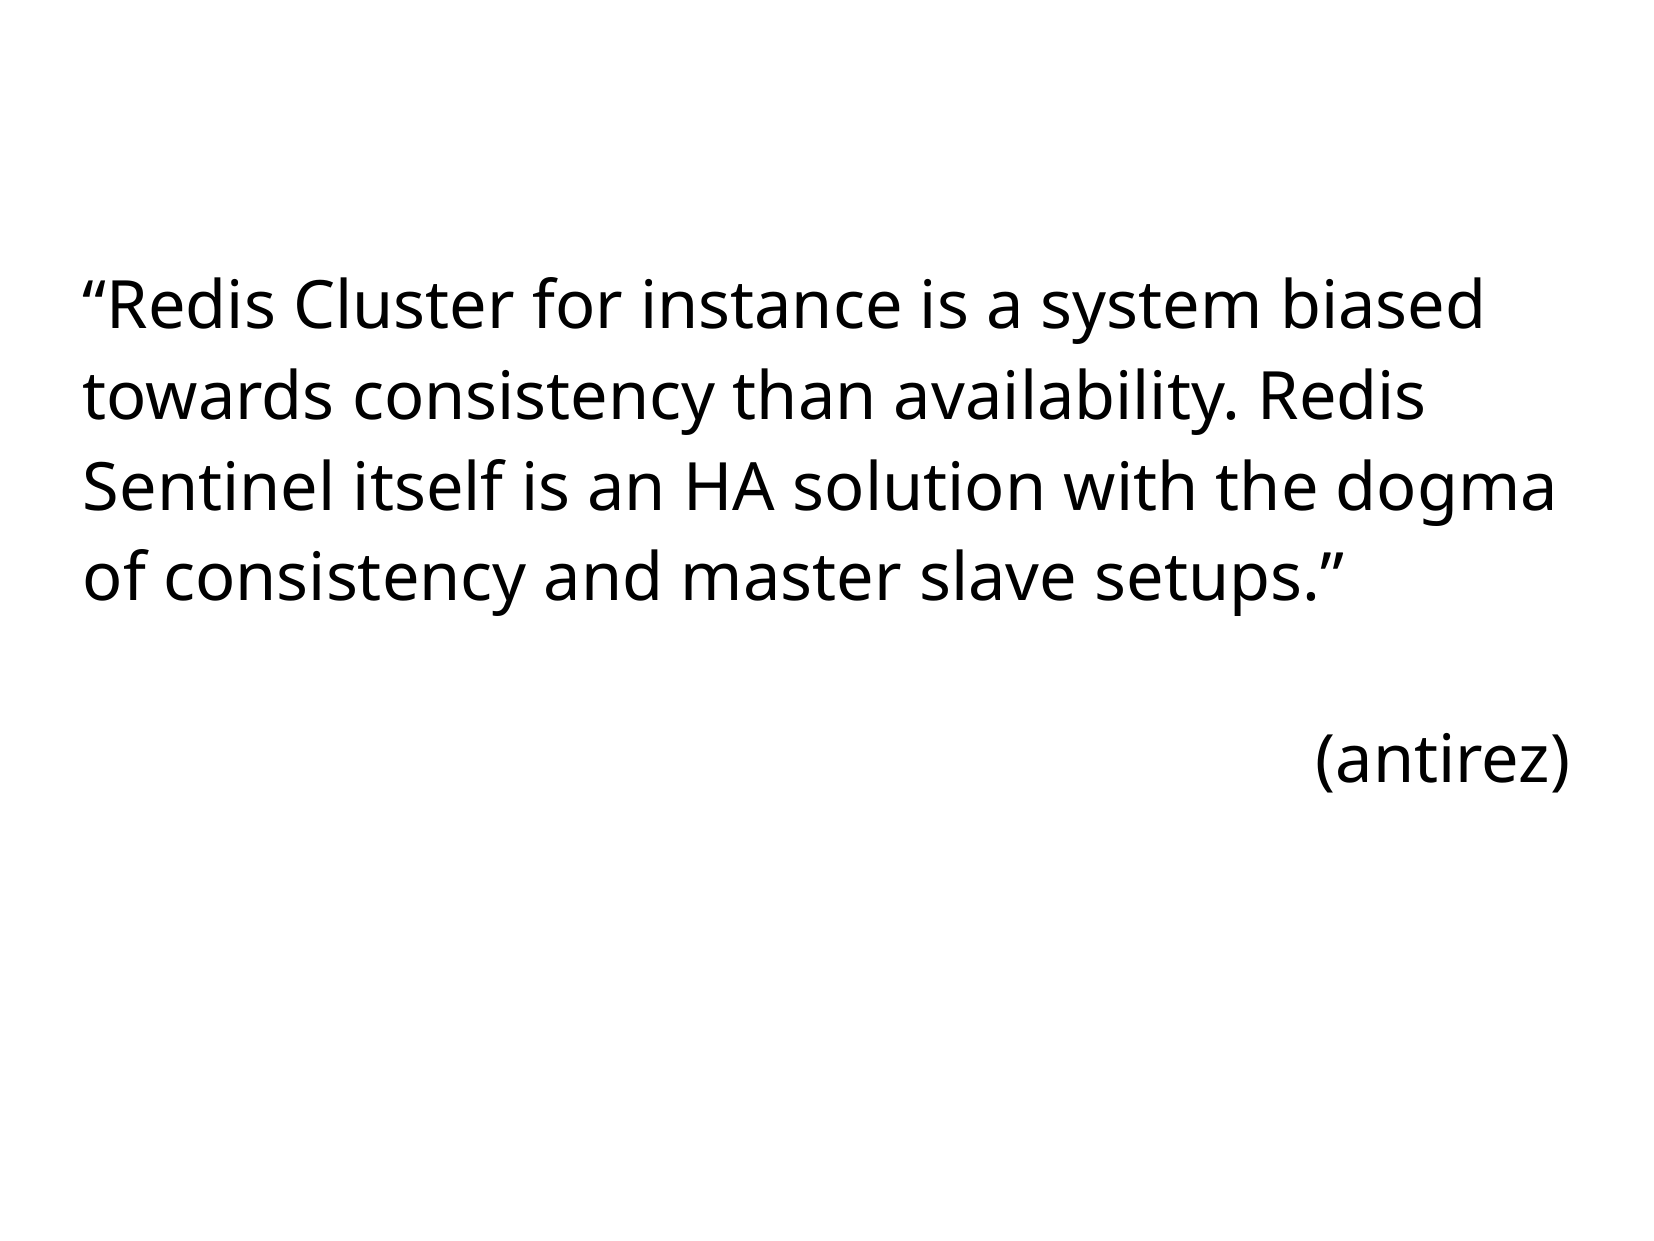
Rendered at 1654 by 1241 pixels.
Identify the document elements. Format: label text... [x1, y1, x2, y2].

subtitle “Redis Cluster for instance is a system biased towards consistency than availability. Redis Sentinel itself is an HA solution with the dogma of consistency and master slave setups.” (antirez) [82, 49, 1571, 1010]
